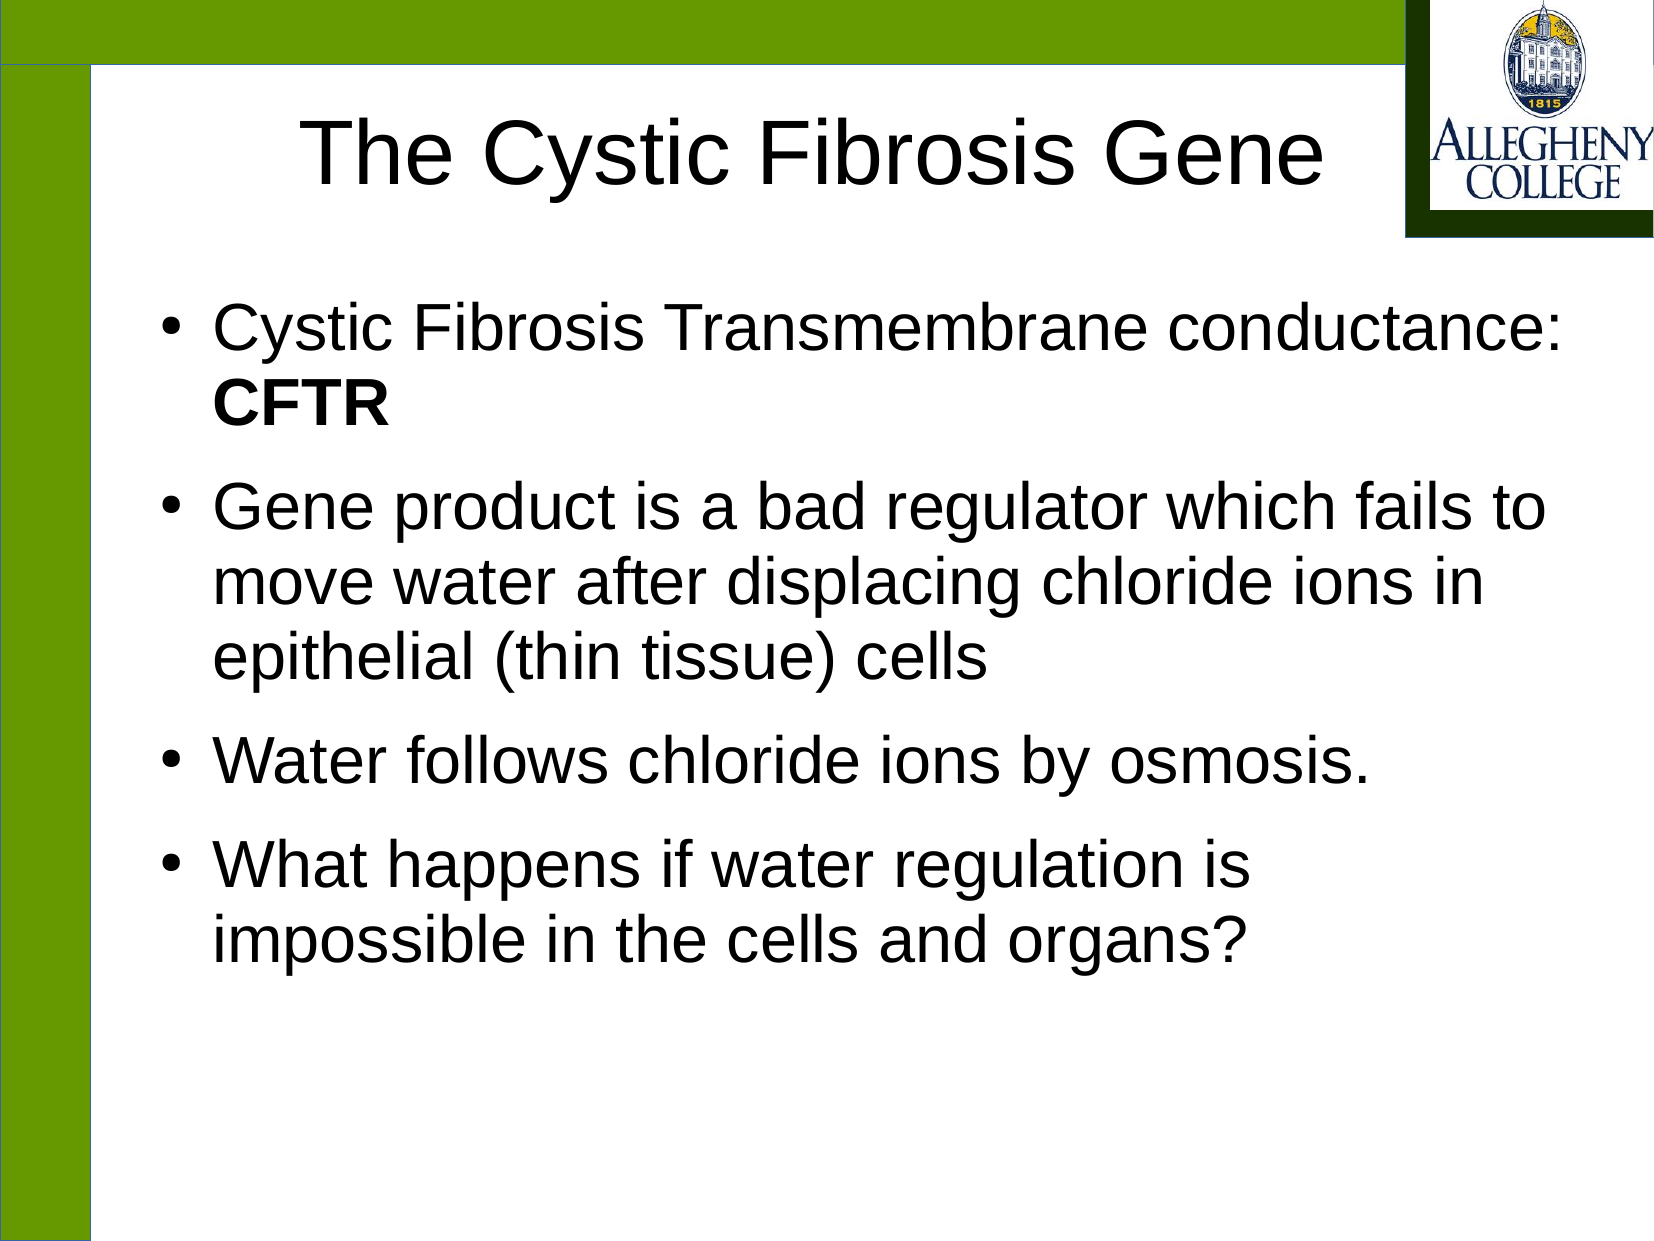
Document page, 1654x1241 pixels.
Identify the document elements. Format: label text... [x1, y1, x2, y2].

text_box [0, 0, 1654, 1241]
picture [1430, 0, 1654, 210]
list Cystic Fibrosis Transmembrane conductance: CFTR Gene product is a bad regulator which fails to move water after displacing chloride ions in epithelial (thin tissue) cells Water follows chloride ions by osmosis. What happens if water regulation is impossible in the cells and organs? [141, 290, 1576, 1186]
title The Cystic Fibrosis Gene [112, 65, 1515, 257]
